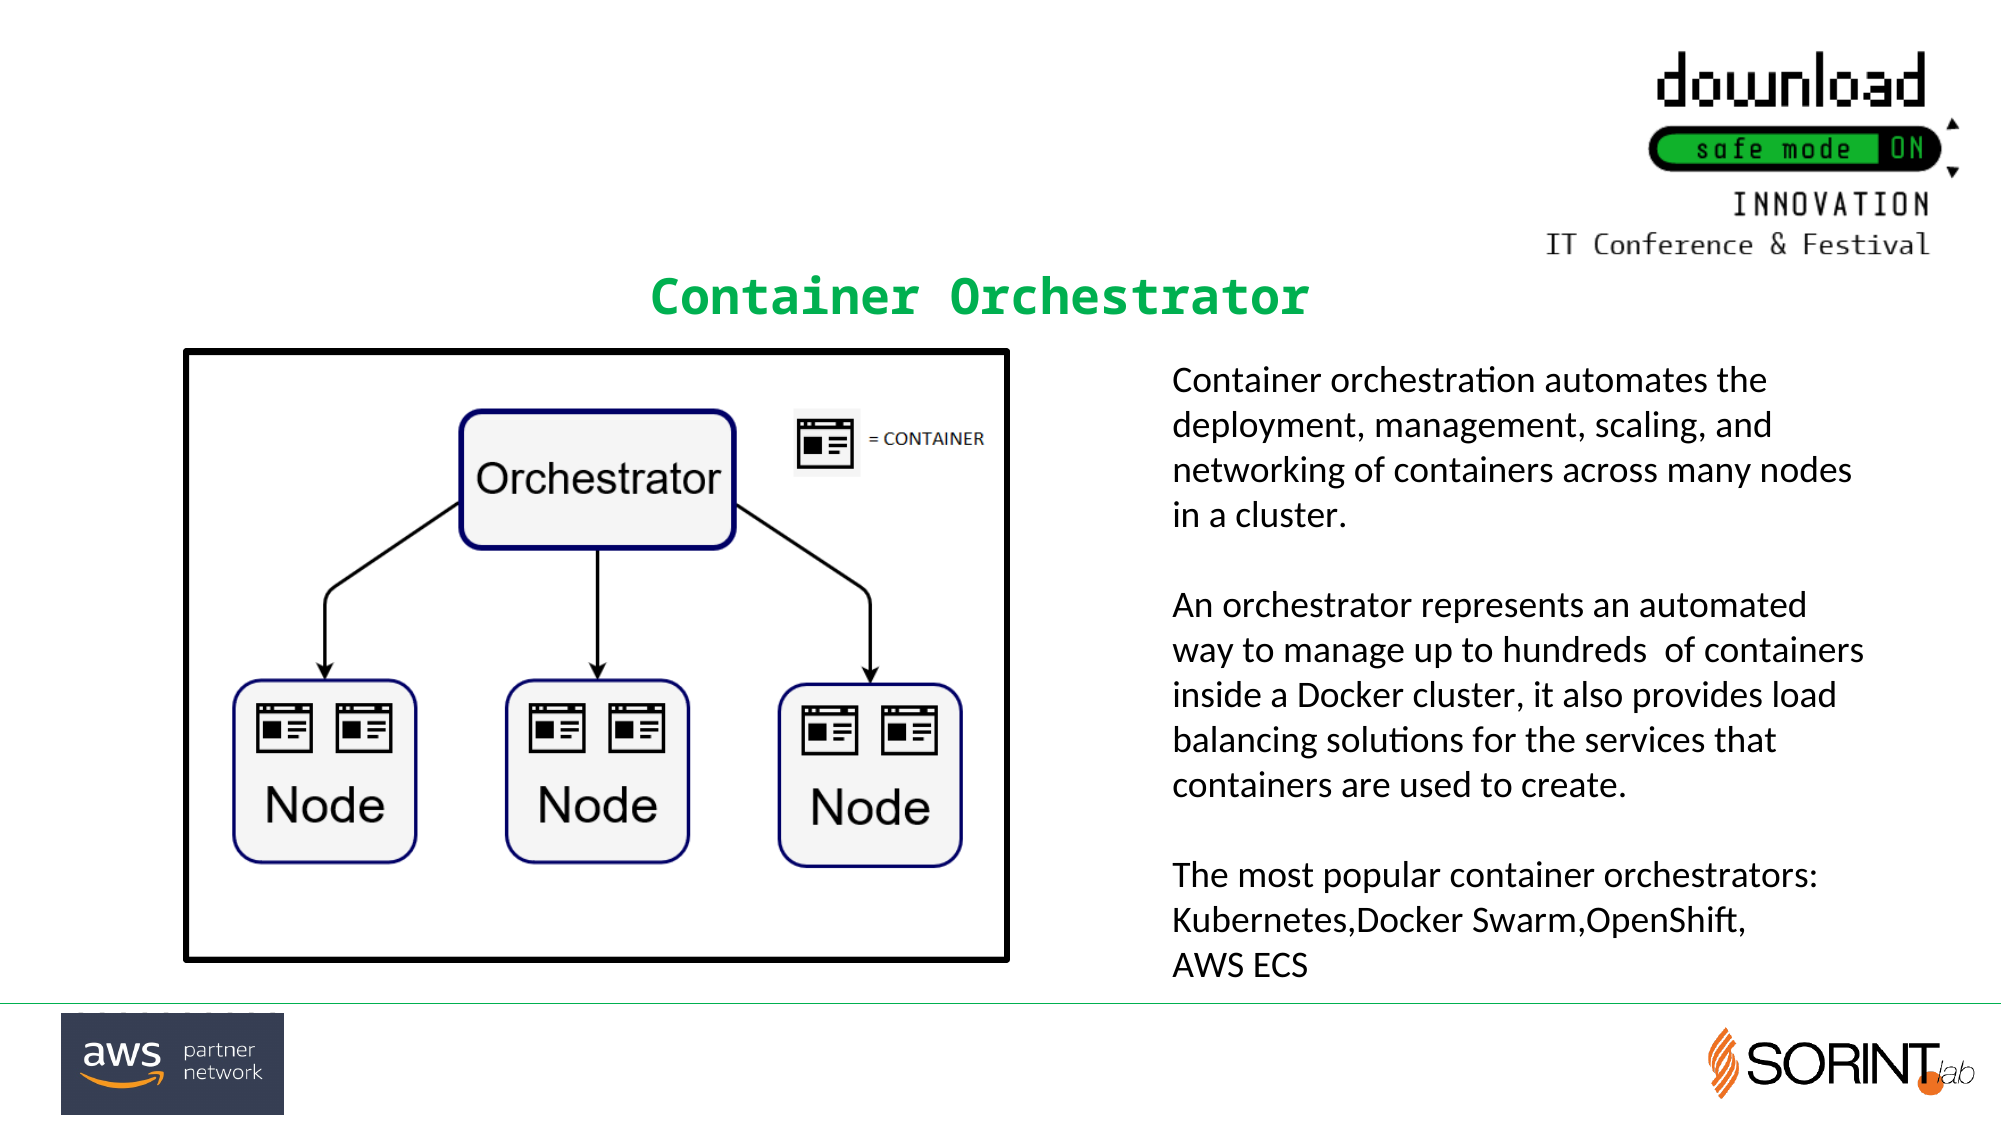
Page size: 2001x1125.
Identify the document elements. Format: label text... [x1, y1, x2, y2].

picture [188, 354, 1004, 957]
picture [1545, 47, 1961, 263]
picture [61, 1012, 284, 1115]
text_box Container orchestration automates the deployment, management, scaling, and networking of containers across many nodes in a cluster. An orchestrator represents an automated way to manage up to hundreds of containers inside a Docker cluster, it also provides load balancing solutions for the services that containers are used to create. The most popular container orchestrators: Kubernetes,Docker Swarm,OpenShift, AWS ECS [1157, 347, 1890, 993]
title Container Orchestrator [365, 236, 1595, 340]
picture [1706, 1027, 1976, 1099]
